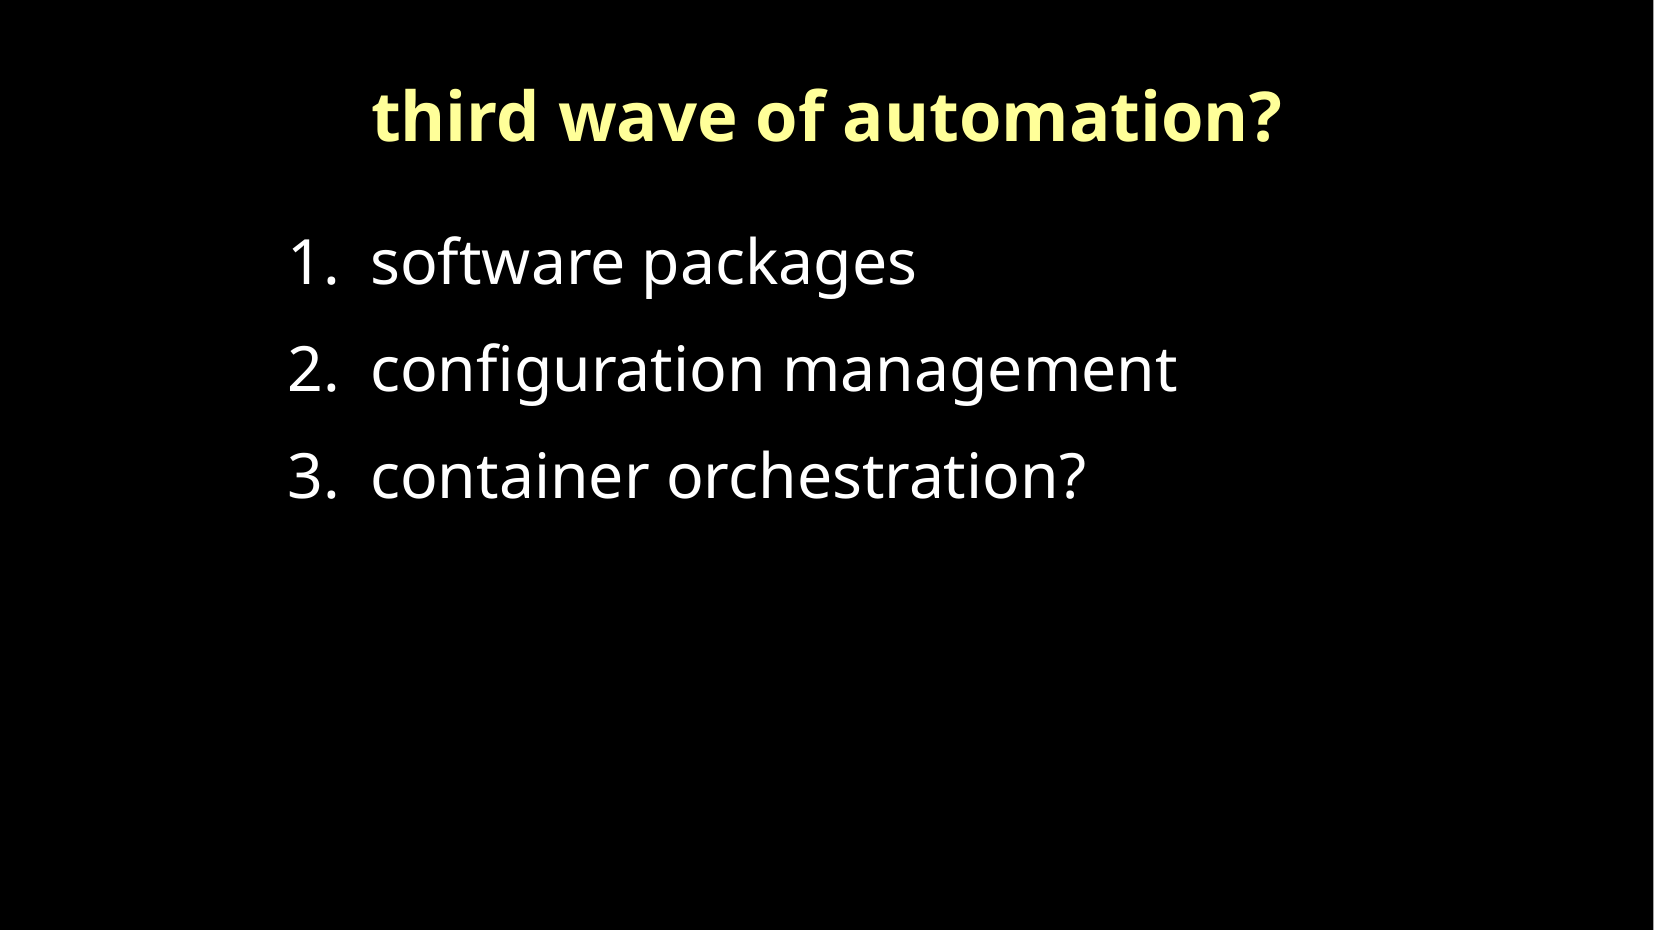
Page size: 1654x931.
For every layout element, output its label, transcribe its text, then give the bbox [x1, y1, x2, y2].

title third wave of automation? [82, 37, 1571, 193]
list software packages configuration management container orchestration? [270, 217, 1576, 757]
